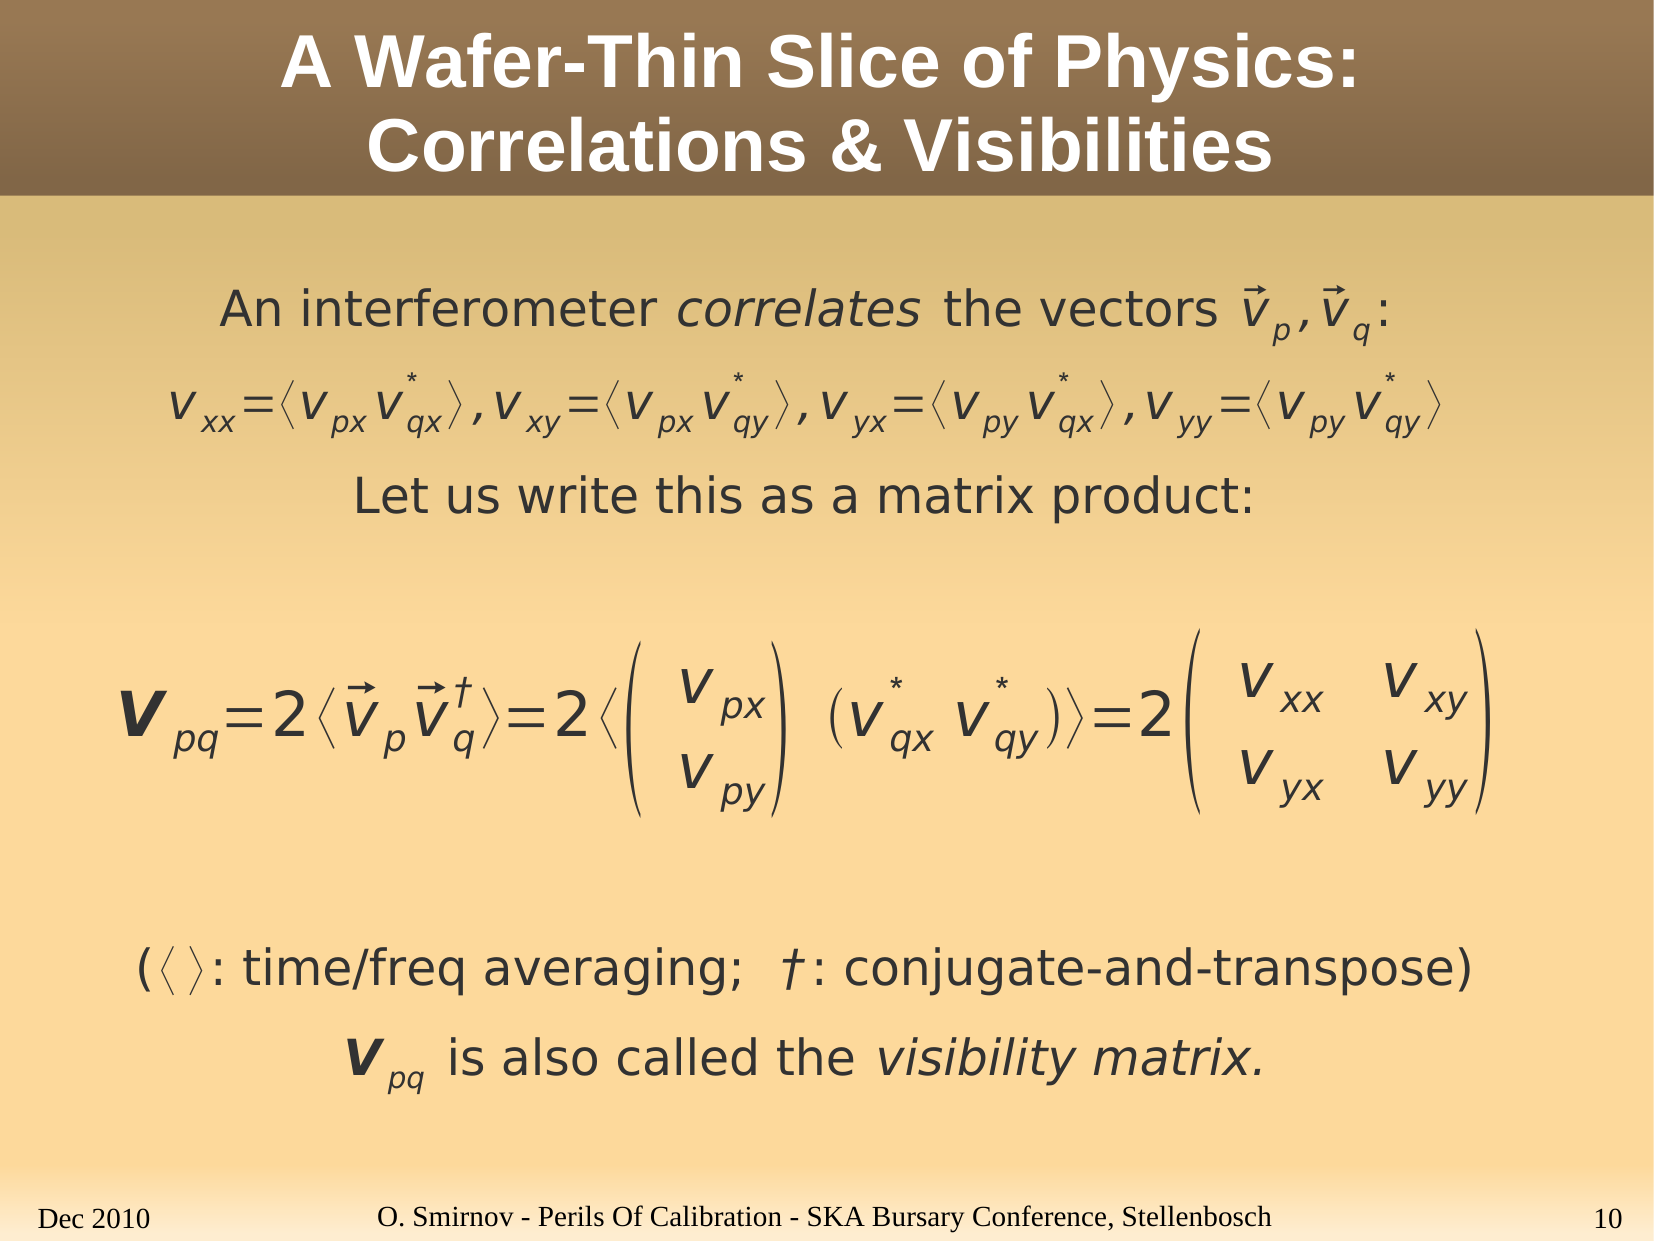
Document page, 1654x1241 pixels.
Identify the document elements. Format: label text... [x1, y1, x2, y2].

picture [0, 0, 1654, 1241]
chart [110, 257, 1501, 1241]
title A Wafer-Thin Slice of Physics: Correlations & Visibilities [76, 0, 1565, 208]
